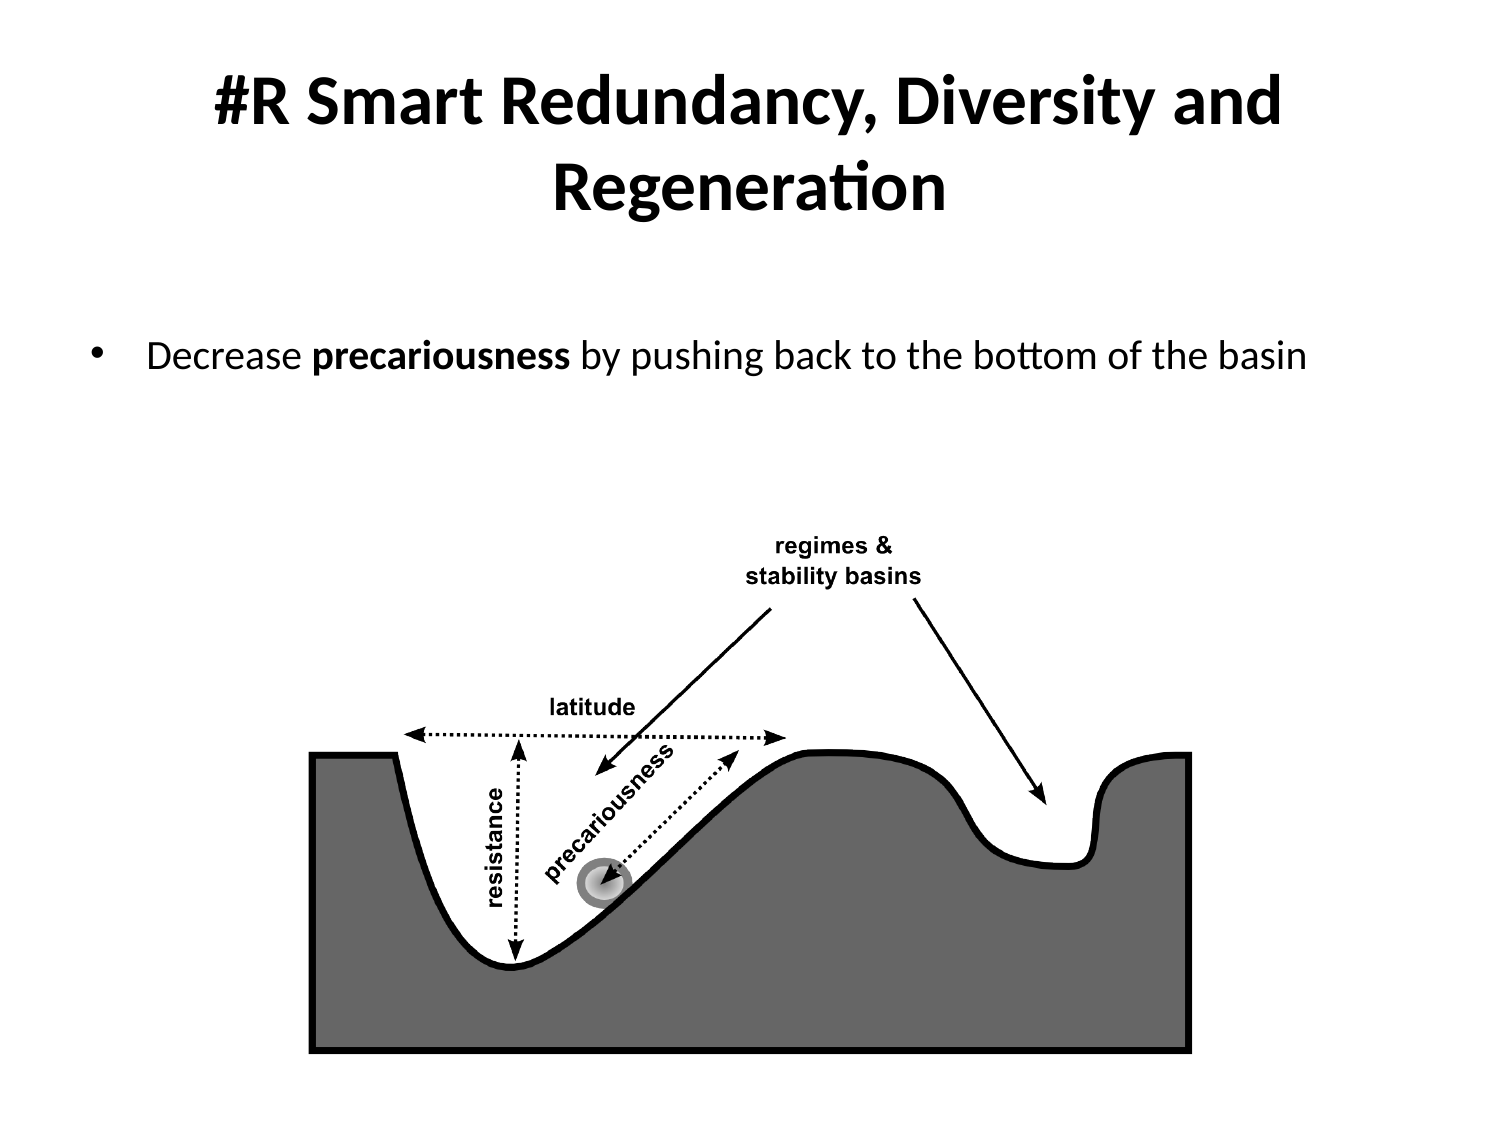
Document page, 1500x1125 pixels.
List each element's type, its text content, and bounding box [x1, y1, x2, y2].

picture [297, 524, 1203, 1065]
title #R Smart Redundancy, Diversity and Regeneration [75, 45, 1425, 233]
text_box Decrease precariousness by pushing back to the bottom of the basin [74, 319, 1425, 838]
